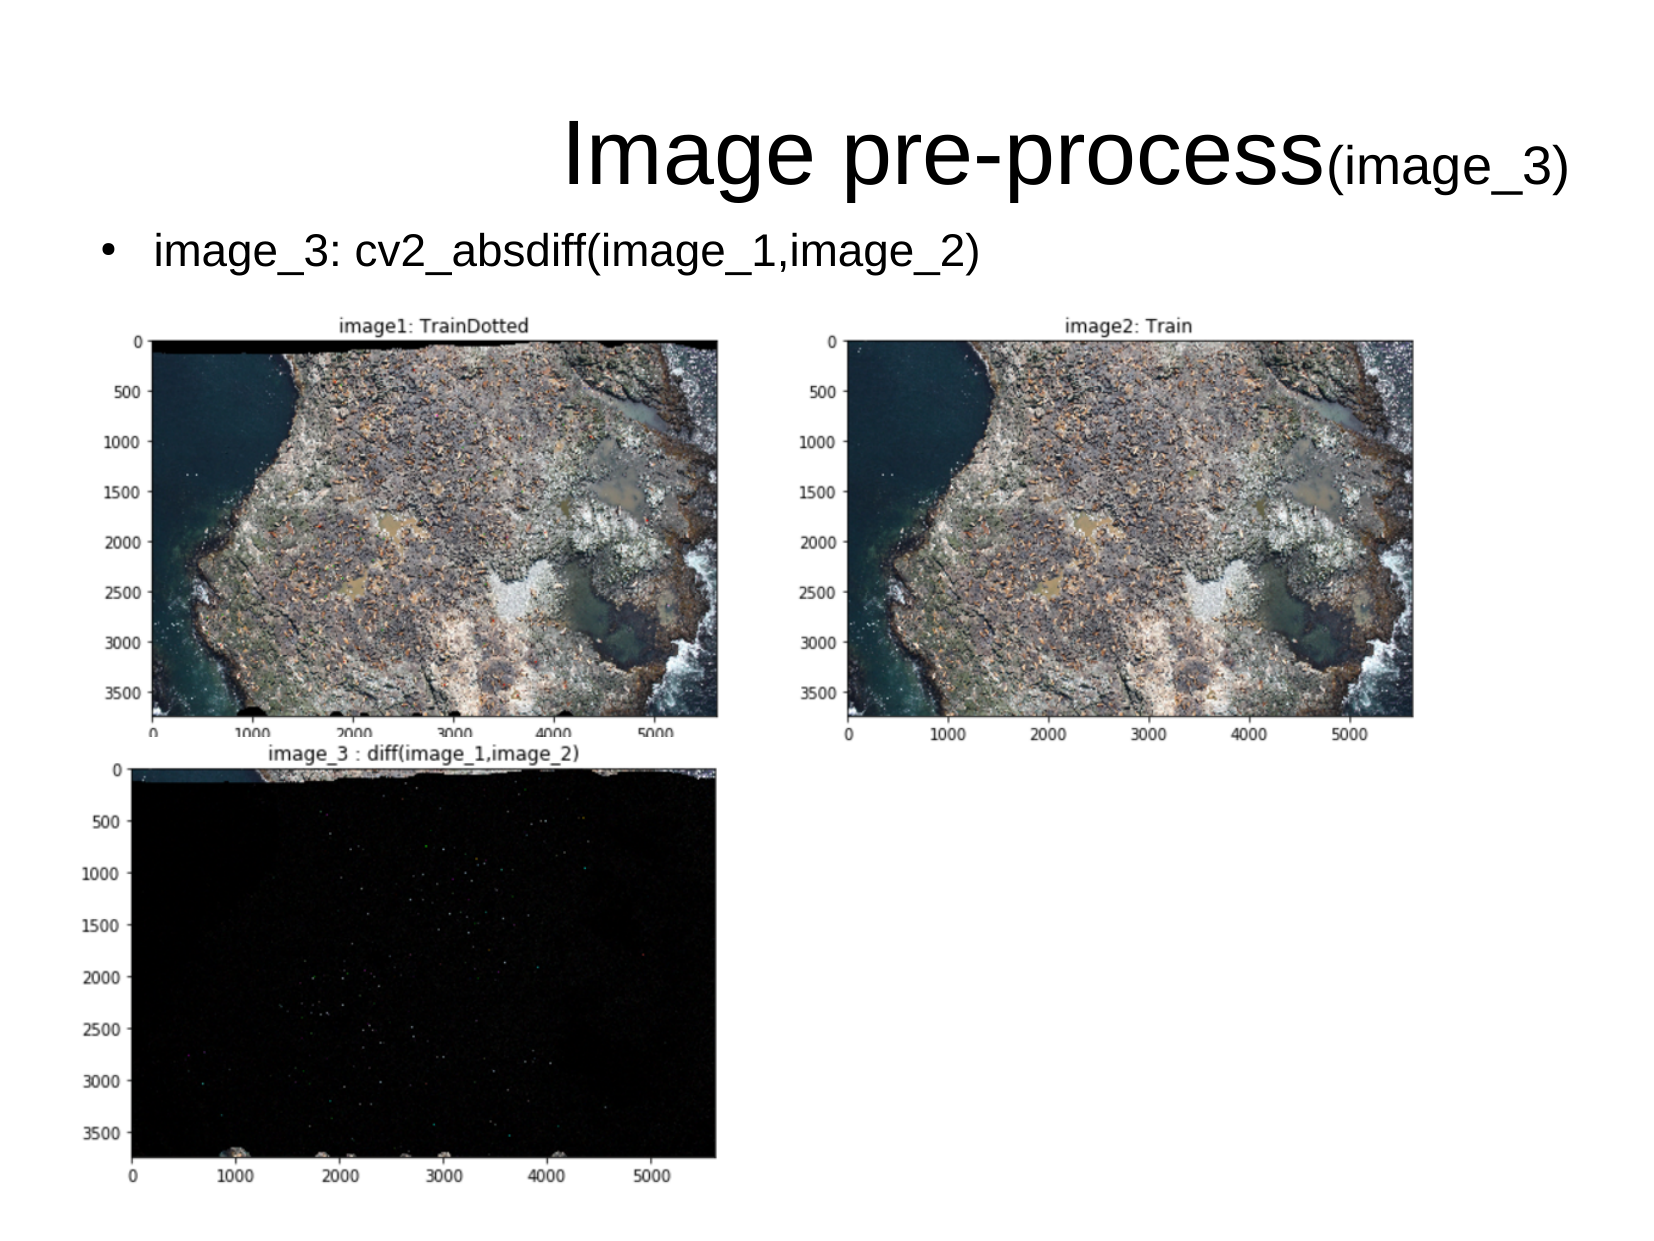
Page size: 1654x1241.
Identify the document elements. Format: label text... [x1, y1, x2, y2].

list image_3: cv2_absdiff(image_1,image_2) [82, 225, 1571, 945]
title Image pre-process(image_3) [82, 49, 1571, 225]
picture [60, 313, 1426, 1206]
